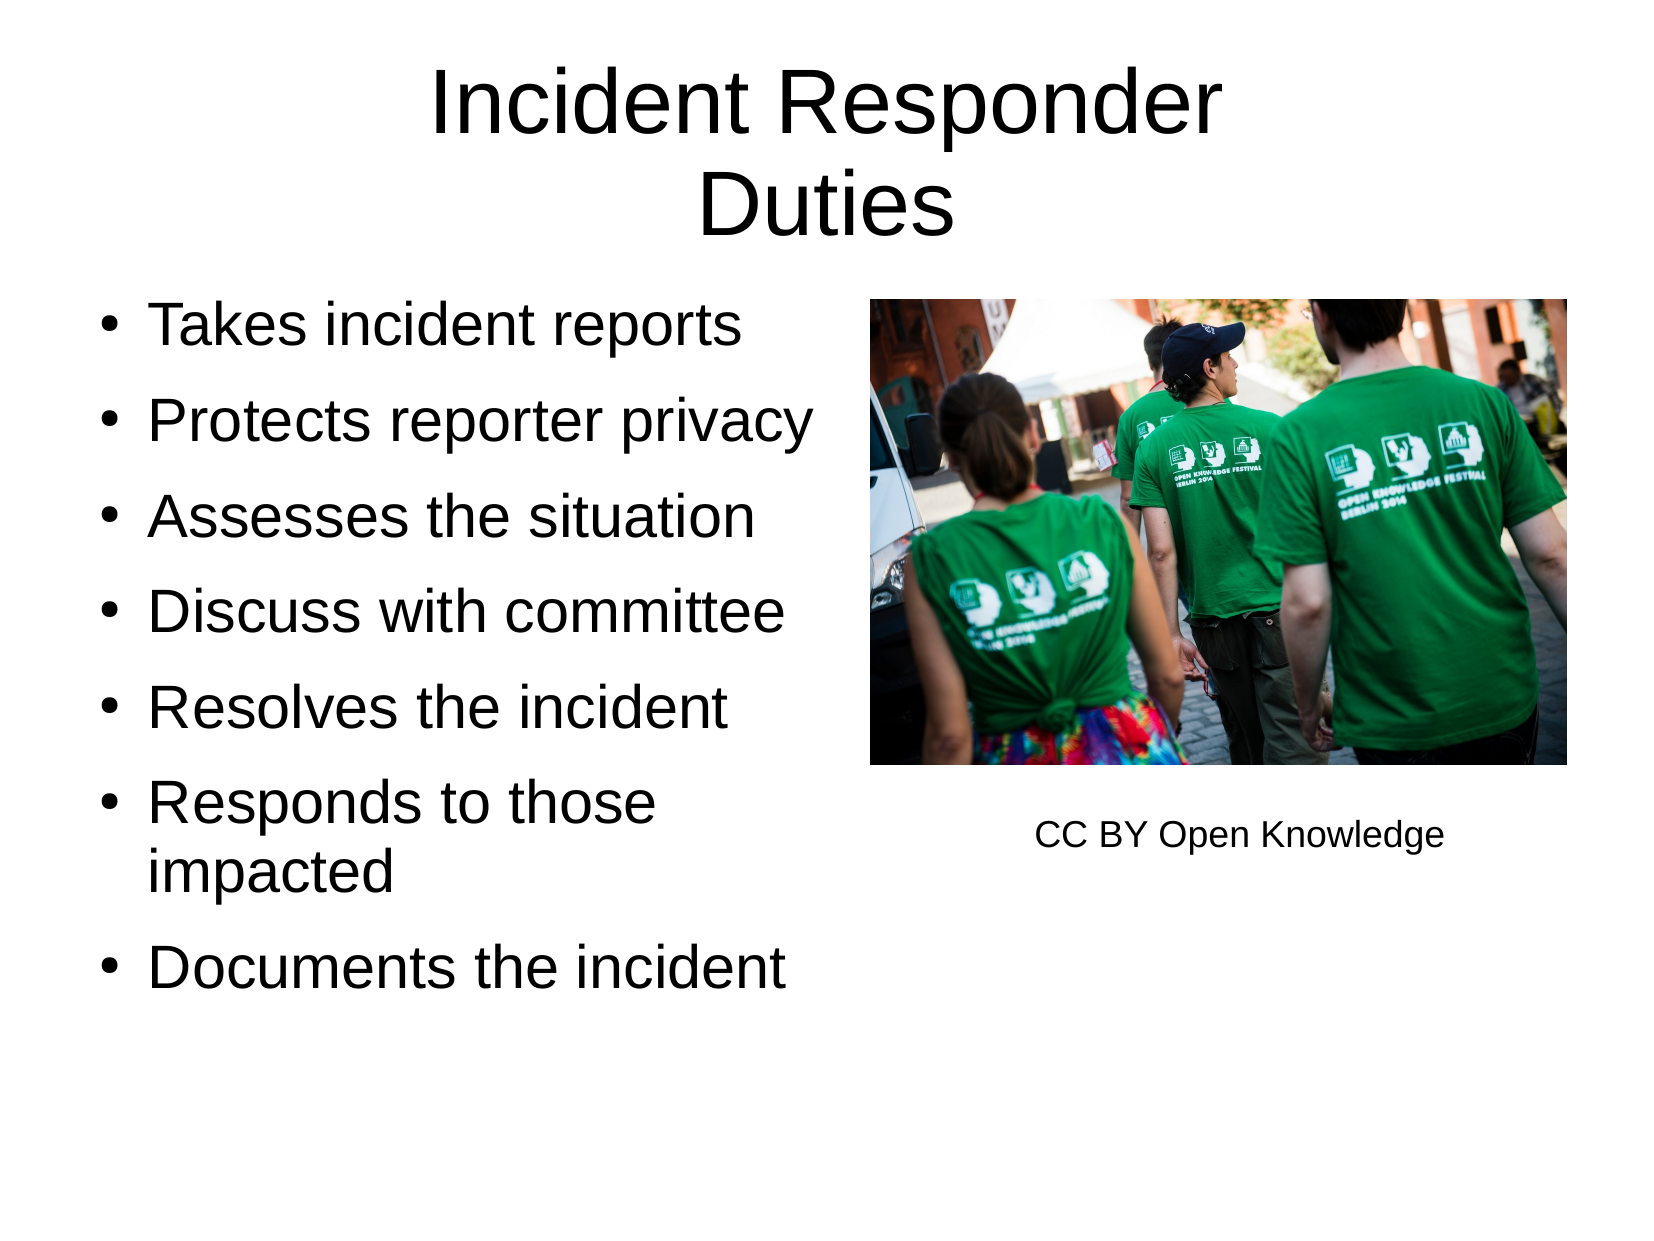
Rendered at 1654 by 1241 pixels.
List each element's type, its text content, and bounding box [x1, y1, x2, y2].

picture [870, 299, 1567, 766]
text_box CC BY Open Knowledge [1019, 806, 1461, 906]
picture [1152, 762, 1164, 766]
title Incident Responder Duties [82, 49, 1571, 257]
list Takes incident reports Protects reporter privacy Assesses the situation Discuss with committee Resolves the incident Responds to those impacted Documents the incident [82, 290, 871, 1010]
